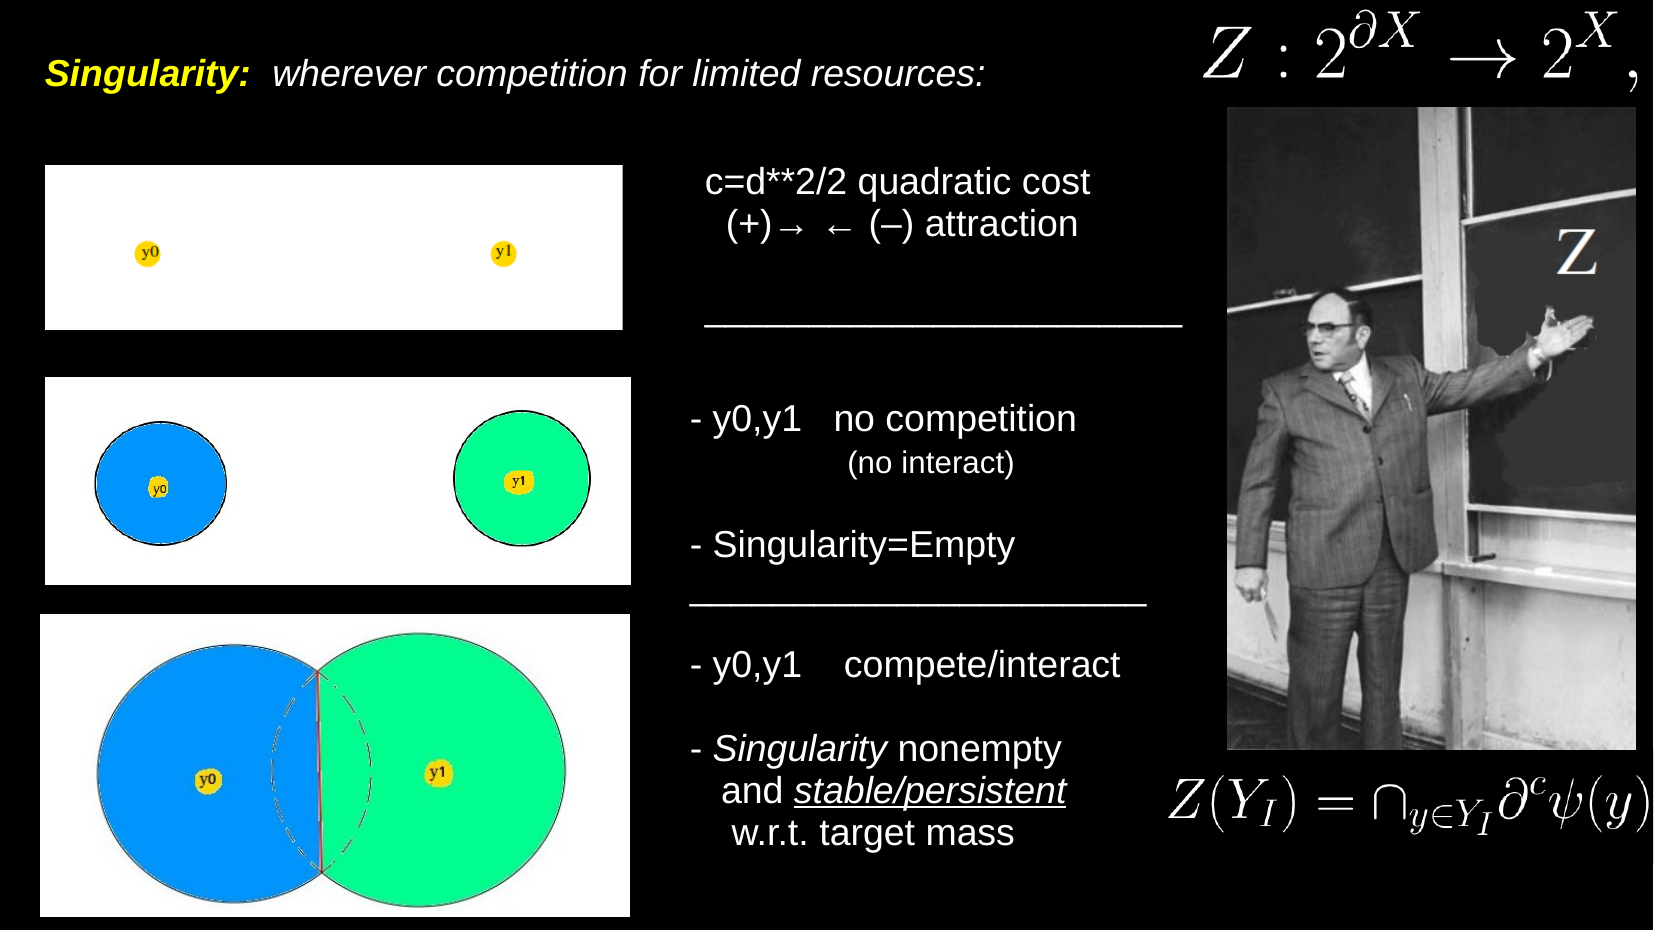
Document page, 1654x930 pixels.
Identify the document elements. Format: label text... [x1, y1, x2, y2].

picture [40, 614, 631, 917]
picture [1155, 0, 1653, 864]
text_box - y0,y1 compete/interact - Singularity nonempty and stable/persistent w.r.t. target mass [675, 636, 1156, 861]
picture [45, 165, 623, 331]
text_box - y0,y1 no competition (no interact) - Singularity=Empty ______________________ [675, 390, 1171, 615]
picture [45, 377, 631, 586]
text_box Singularity: wherever competition for limited resources: [30, 44, 1156, 102]
text_box [30, 102, 1227, 564]
